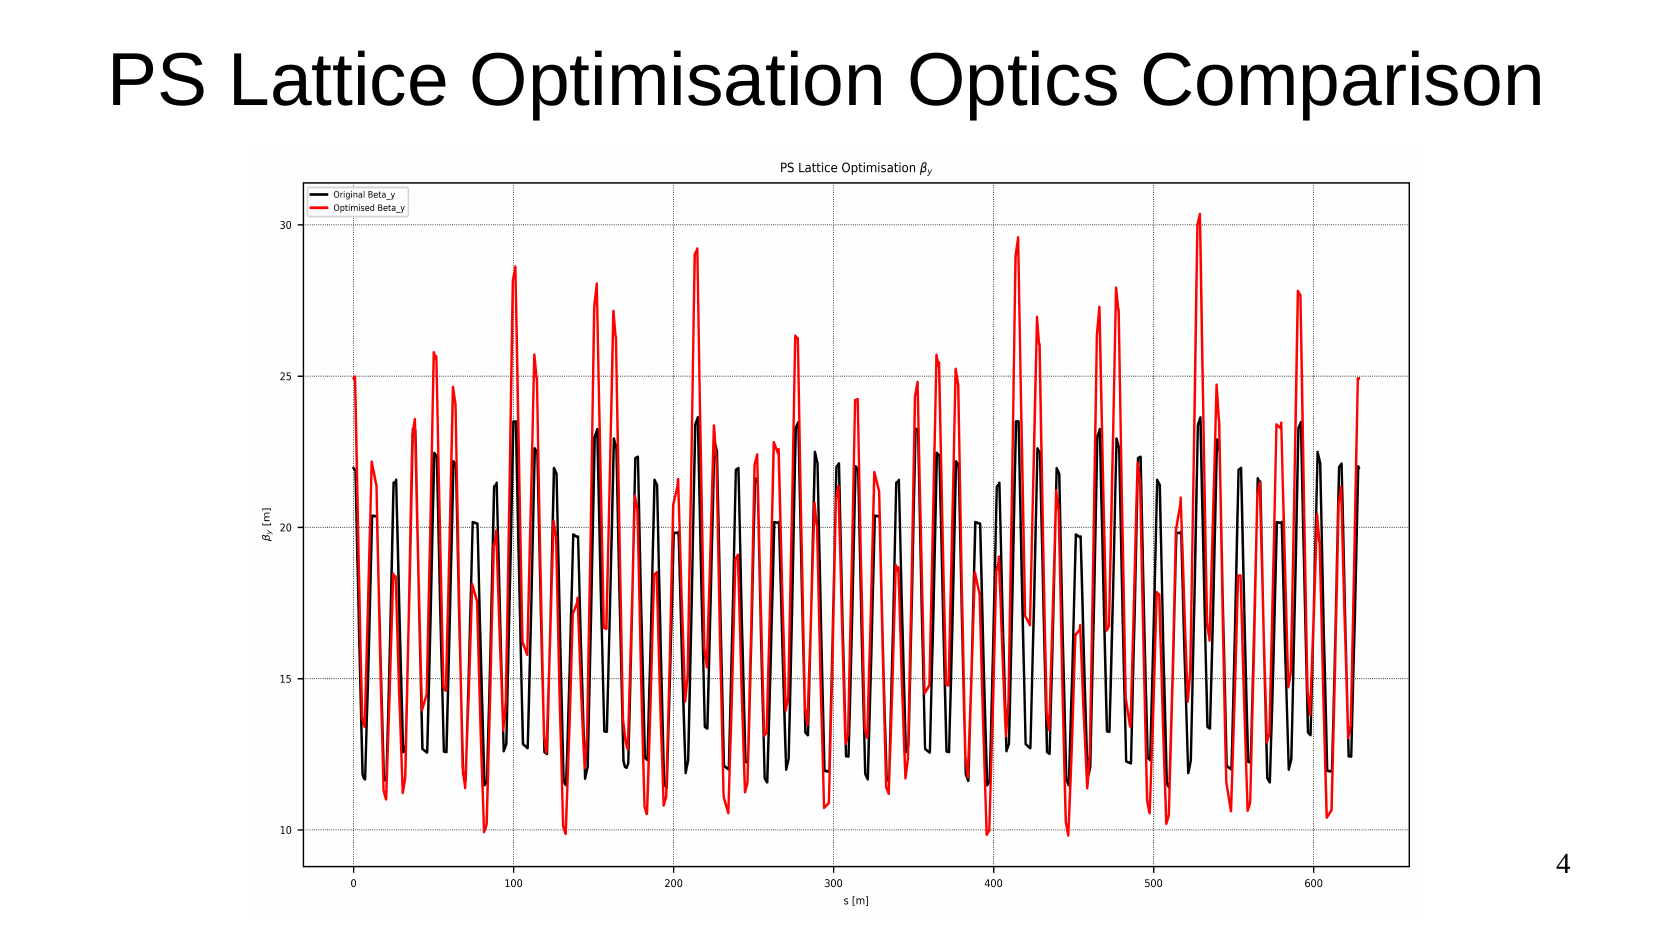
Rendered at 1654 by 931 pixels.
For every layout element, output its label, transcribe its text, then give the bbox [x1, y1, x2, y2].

picture [250, 150, 1421, 918]
title PS Lattice Optimisation Optics Comparison [82, 1, 1571, 157]
